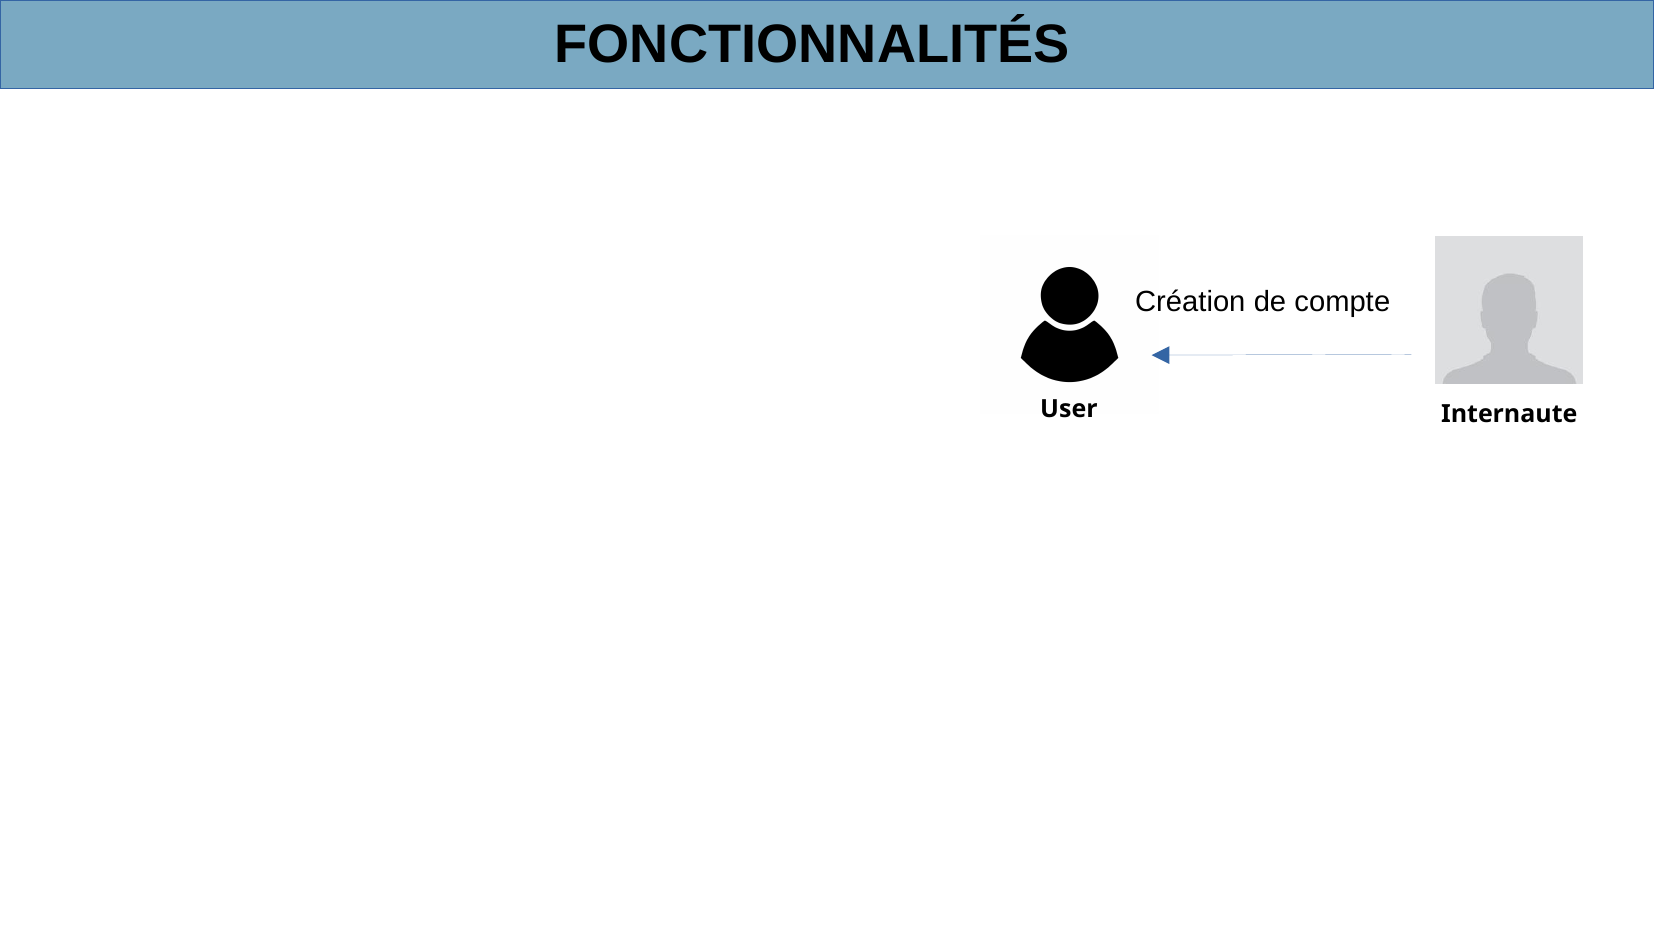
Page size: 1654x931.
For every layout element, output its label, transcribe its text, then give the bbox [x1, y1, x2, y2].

text_box [0, 0, 1654, 89]
text_box FONCTIONNALITÉS [539, 5, 1086, 82]
text_box User [1040, 391, 1111, 426]
text_box Création de compte [1120, 277, 1406, 325]
picture [1435, 236, 1583, 384]
text_box Internaute [1440, 395, 1583, 430]
picture [980, 235, 1159, 414]
